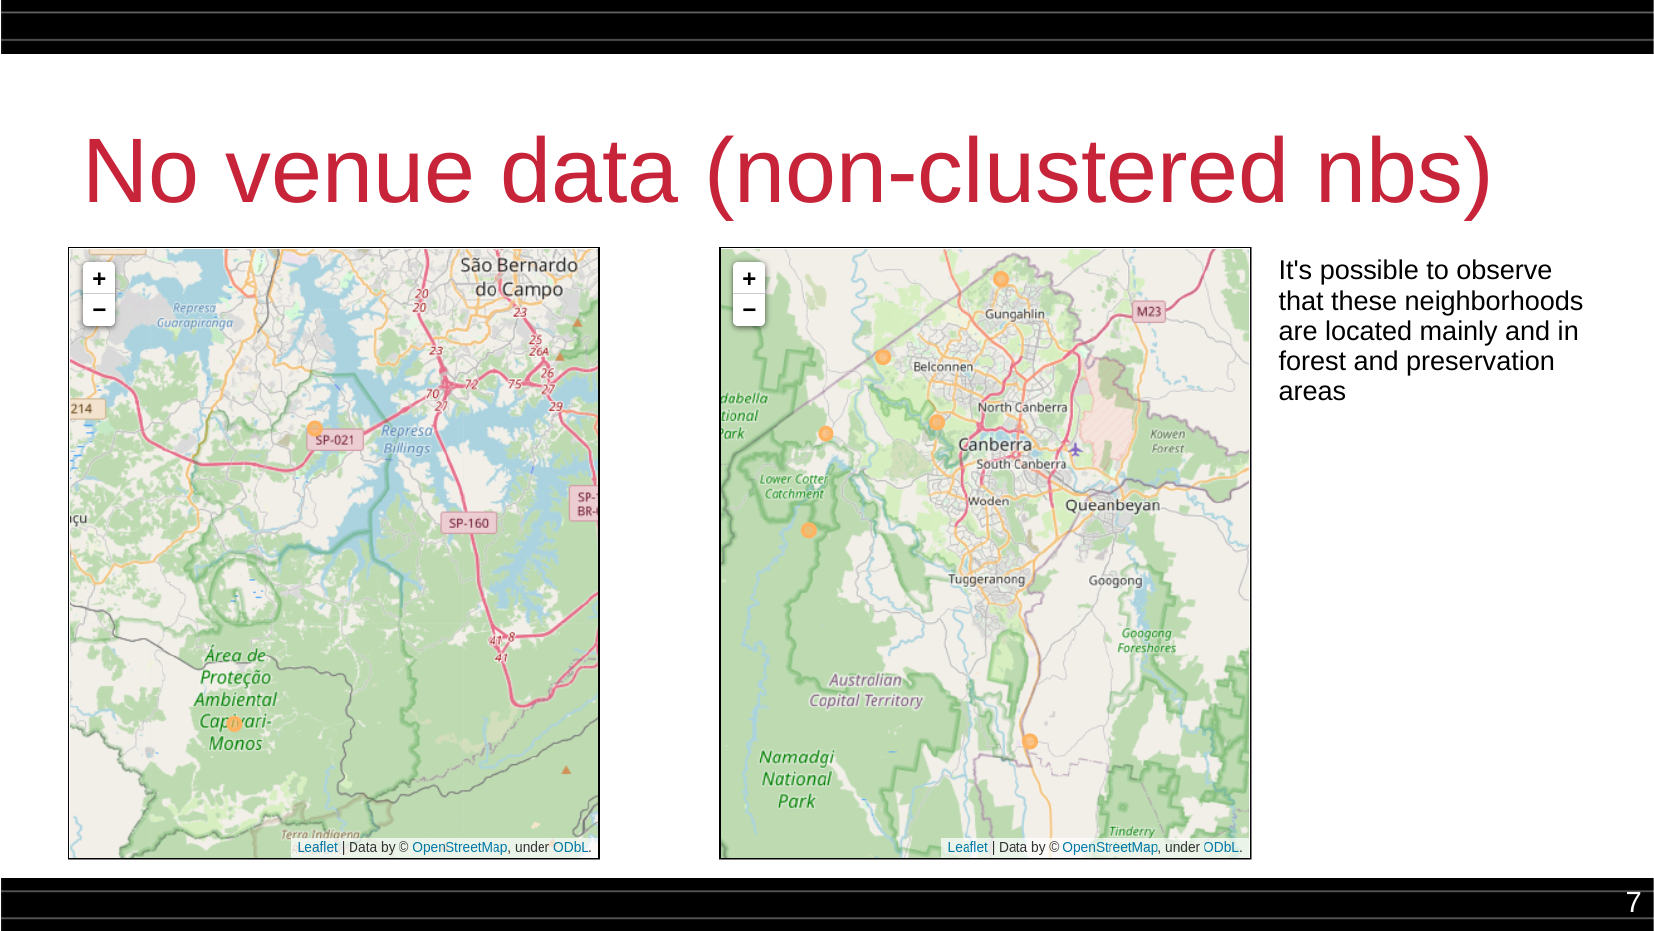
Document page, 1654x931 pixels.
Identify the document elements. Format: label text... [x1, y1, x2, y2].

text_box It's possible to observe that these neighborhoods are located mainly and in forest and preservation areas [1263, 248, 1619, 650]
picture [1, 878, 1654, 931]
picture [68, 247, 1252, 860]
title No venue data (non-clustered nbs) [82, 92, 1571, 249]
picture [1, 0, 1654, 54]
